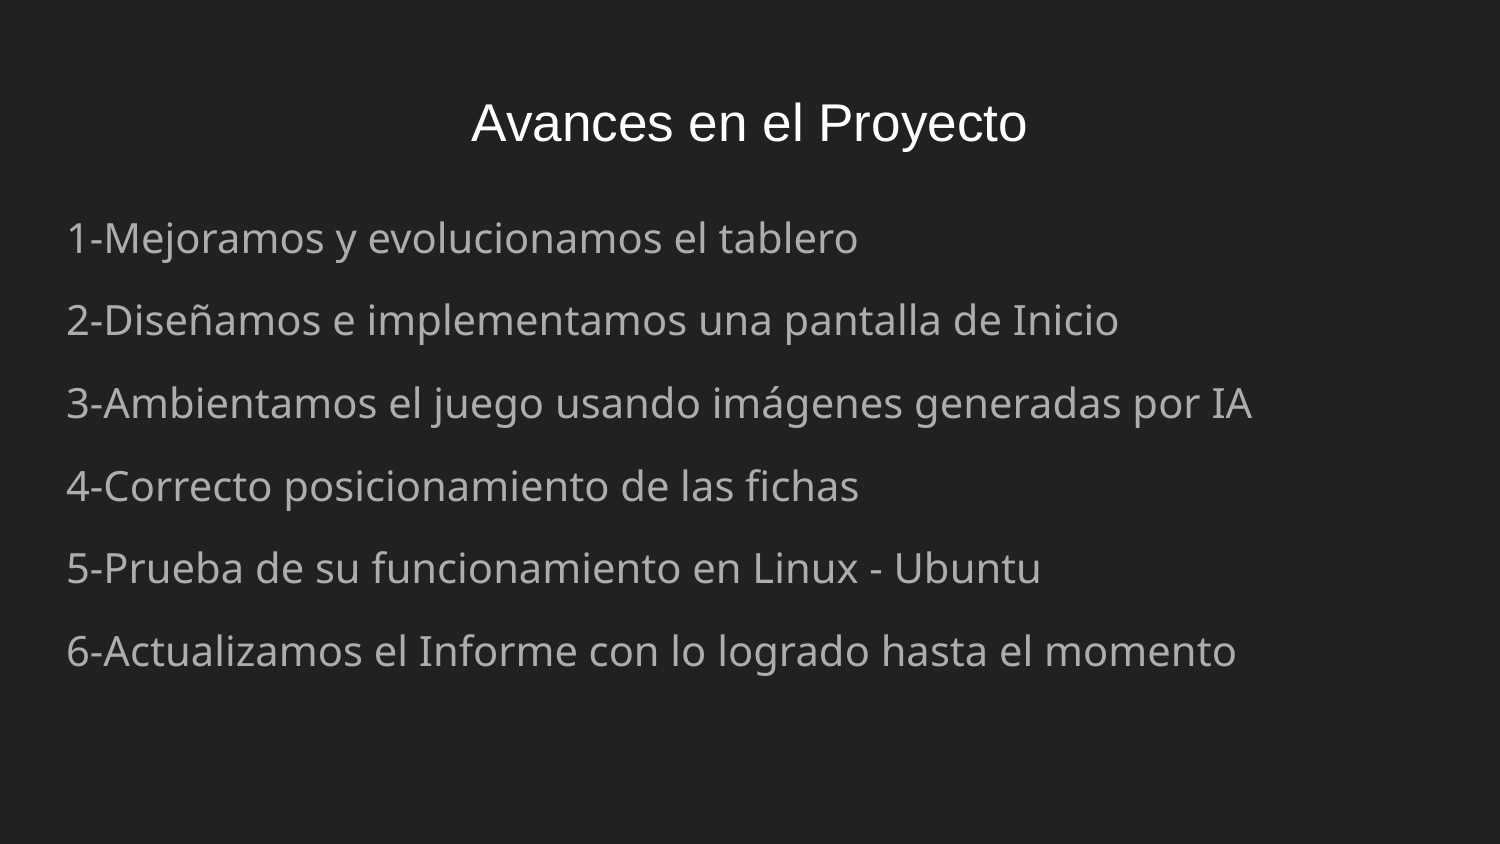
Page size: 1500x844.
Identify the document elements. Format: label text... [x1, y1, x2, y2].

list 1-Mejoramos y evolucionamos el tablero 2-Diseñamos e implementamos una pantalla de Inicio 3-Ambientamos el juego usando imágenes generadas por IA 4-Correcto posicionamiento de las fichas 5-Prueba de su funcionamiento en Linux - Ubuntu 6-Actualizamos el Informe con lo logrado hasta el momento [51, 189, 1449, 750]
title Avances en el Proyecto [51, 72, 1449, 167]
